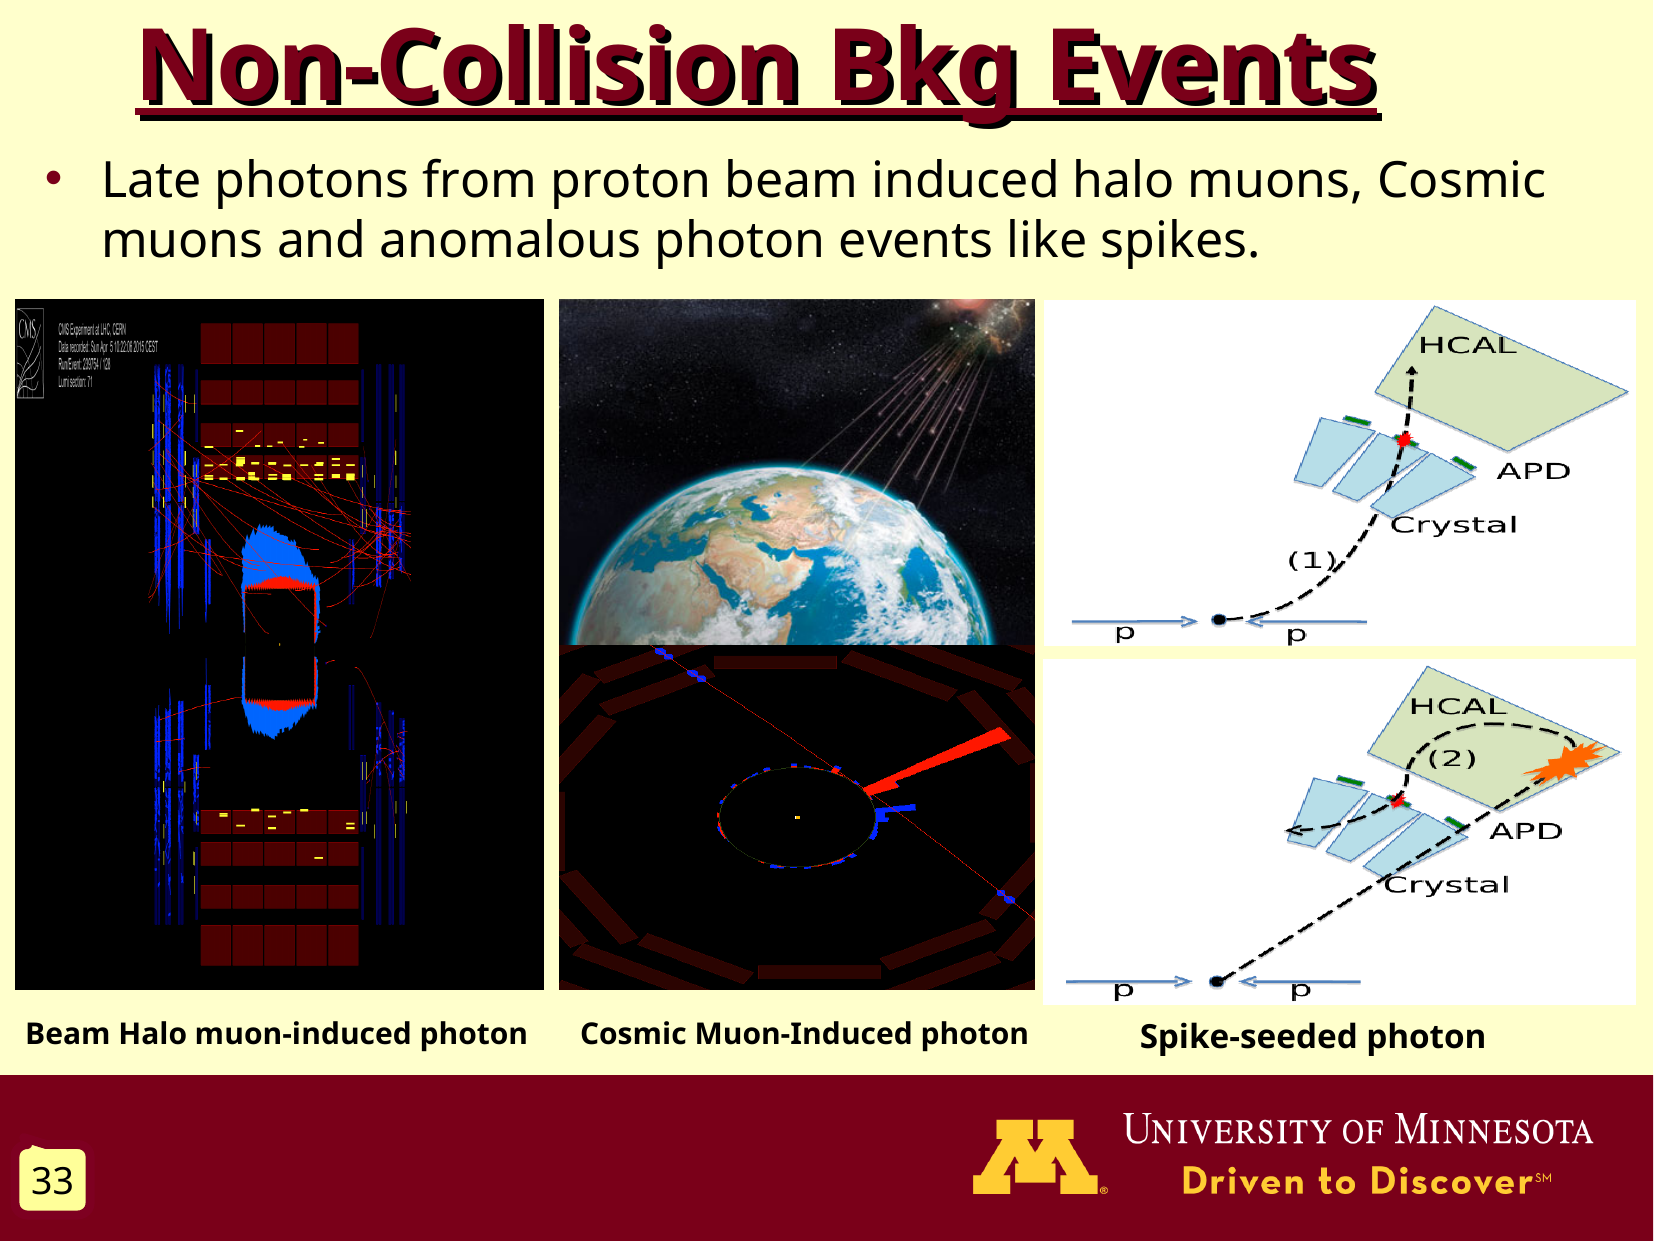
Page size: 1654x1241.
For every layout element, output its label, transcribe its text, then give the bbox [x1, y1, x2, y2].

picture [15, 299, 544, 990]
list Spike-seeded photon [1080, 1006, 1576, 1096]
text_box 33 [15, 1137, 91, 1216]
title Non-Collision Bkg Events [120, 0, 1584, 128]
list Cosmic Muon-Induced photon [525, 1005, 1080, 1096]
picture [1044, 300, 1636, 646]
picture [0, 1075, 1654, 1241]
picture [559, 299, 1035, 991]
list Late photons from proton beam induced halo muons, Cosmic muons and anomalous photon events like spikes. [30, 139, 1606, 331]
picture [1043, 659, 1636, 1006]
list Beam Halo muon-induced photon [0, 1005, 525, 1096]
